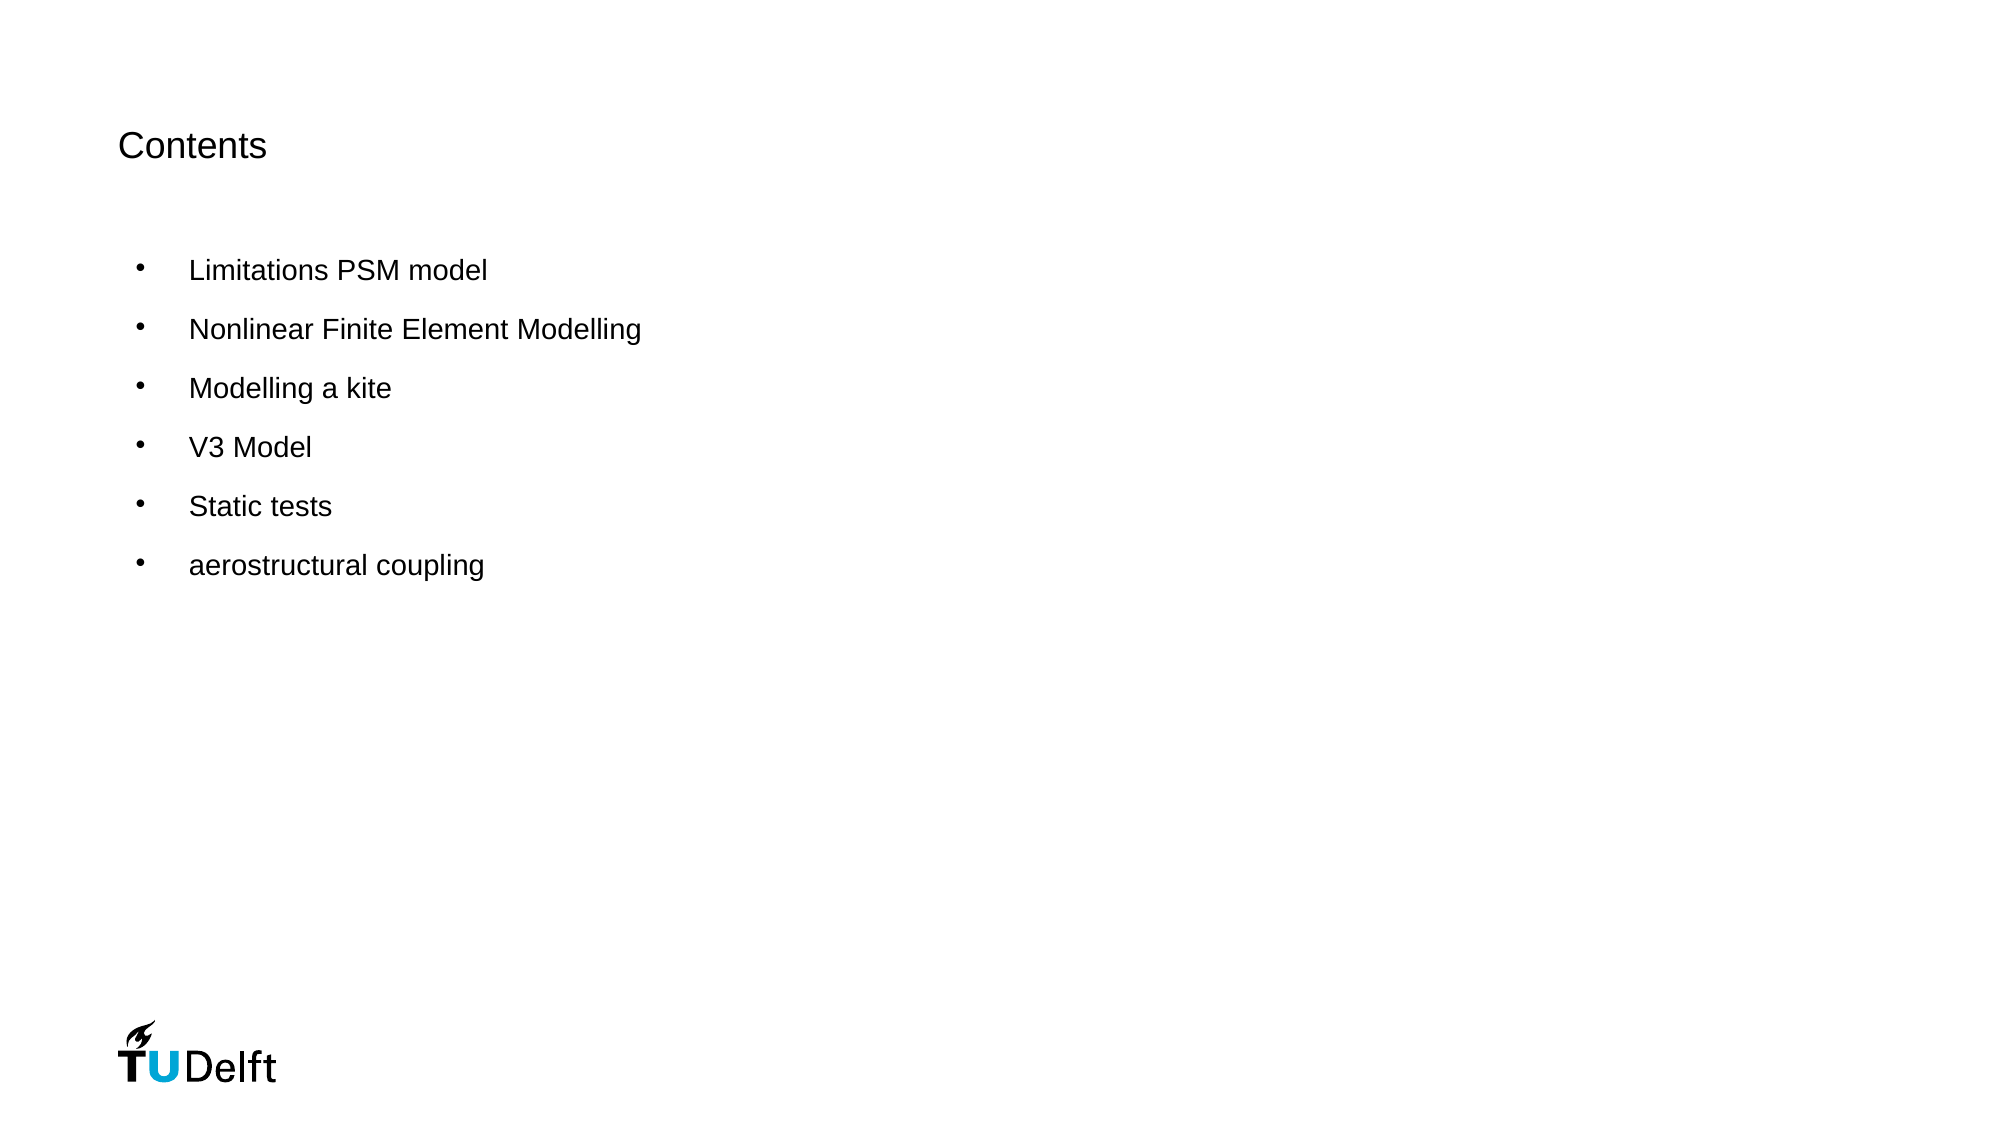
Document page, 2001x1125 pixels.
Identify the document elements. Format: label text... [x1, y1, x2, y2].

title Contents [117, 118, 1882, 172]
list Limitations PSM model Nonlinear Finite Element Modelling Modelling a kite V3 Model Static tests aerostructural coupling [117, 256, 1882, 985]
